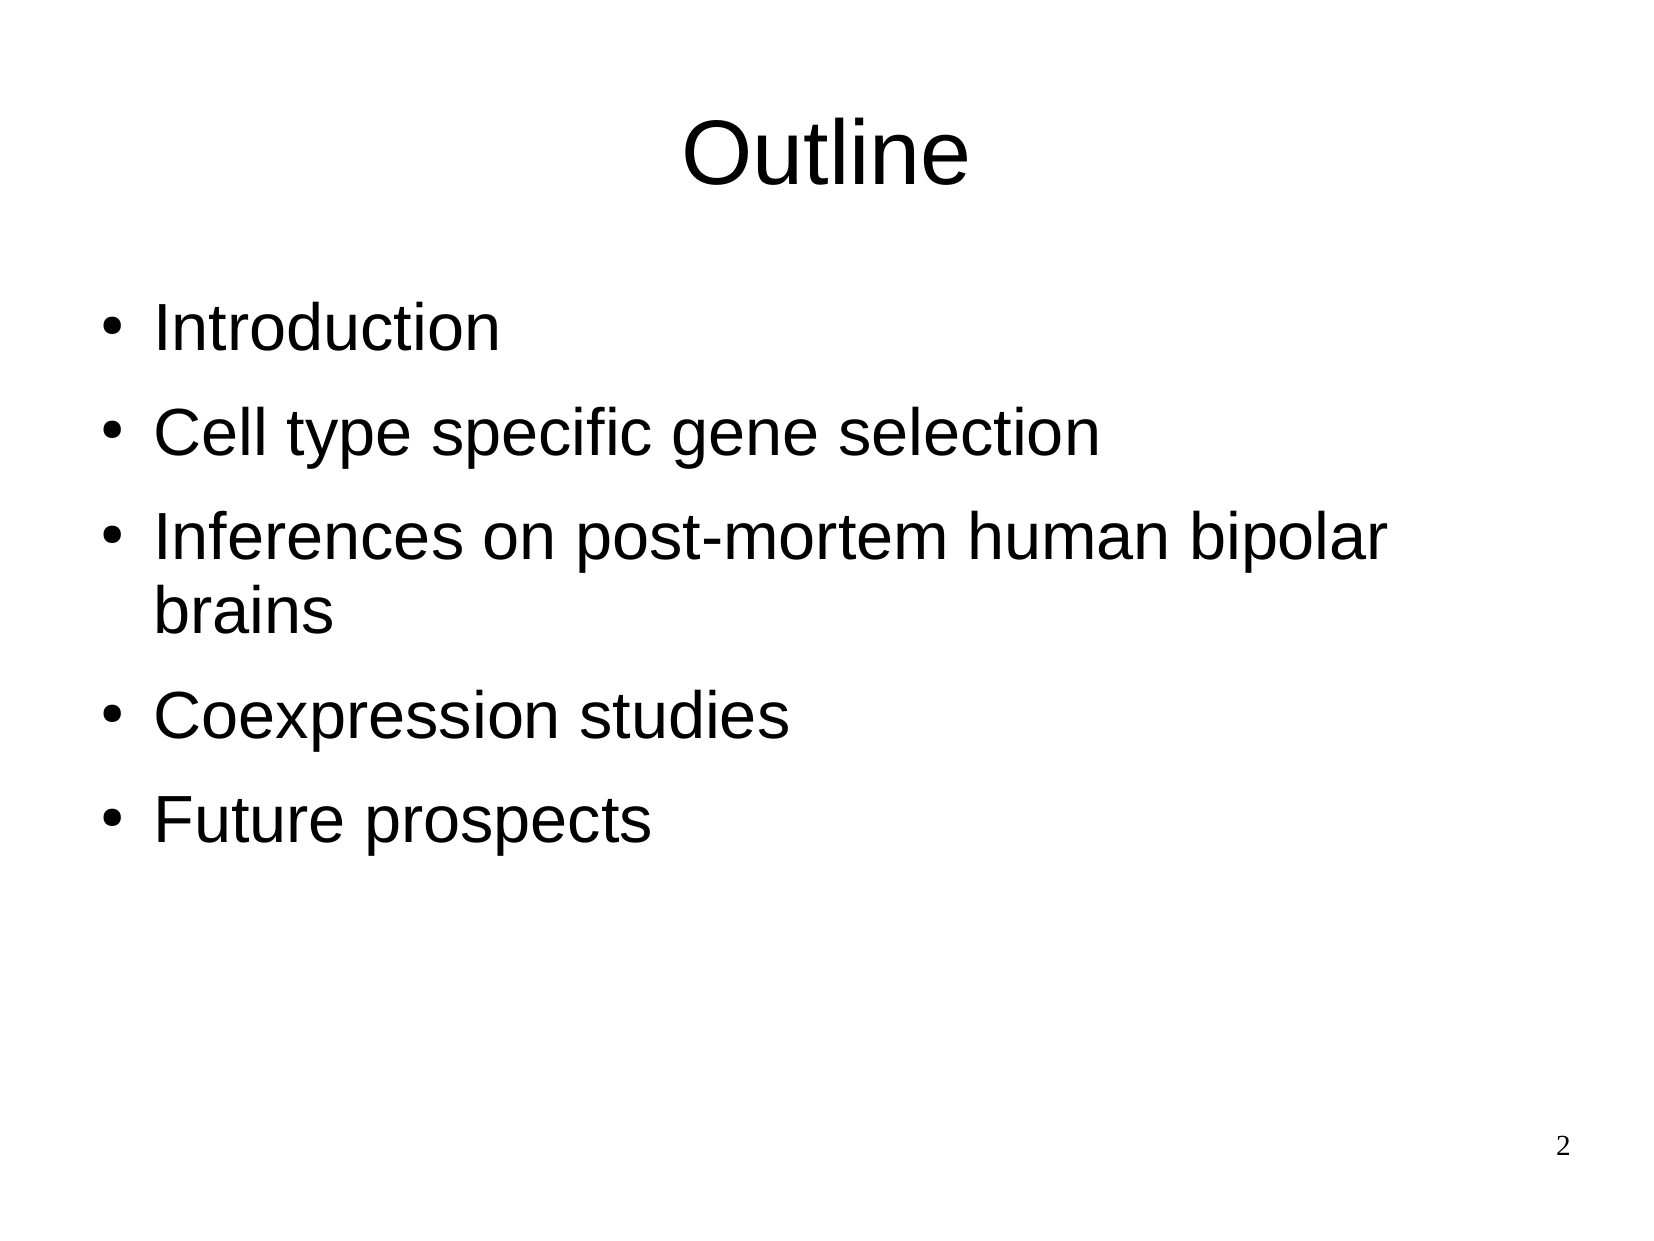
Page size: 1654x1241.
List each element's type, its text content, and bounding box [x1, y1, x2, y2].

title Outline [82, 49, 1571, 257]
list Introduction Cell type specific gene selection Inferences on post-mortem human bipolar brains Coexpression studies Future prospects [82, 290, 1571, 1010]
